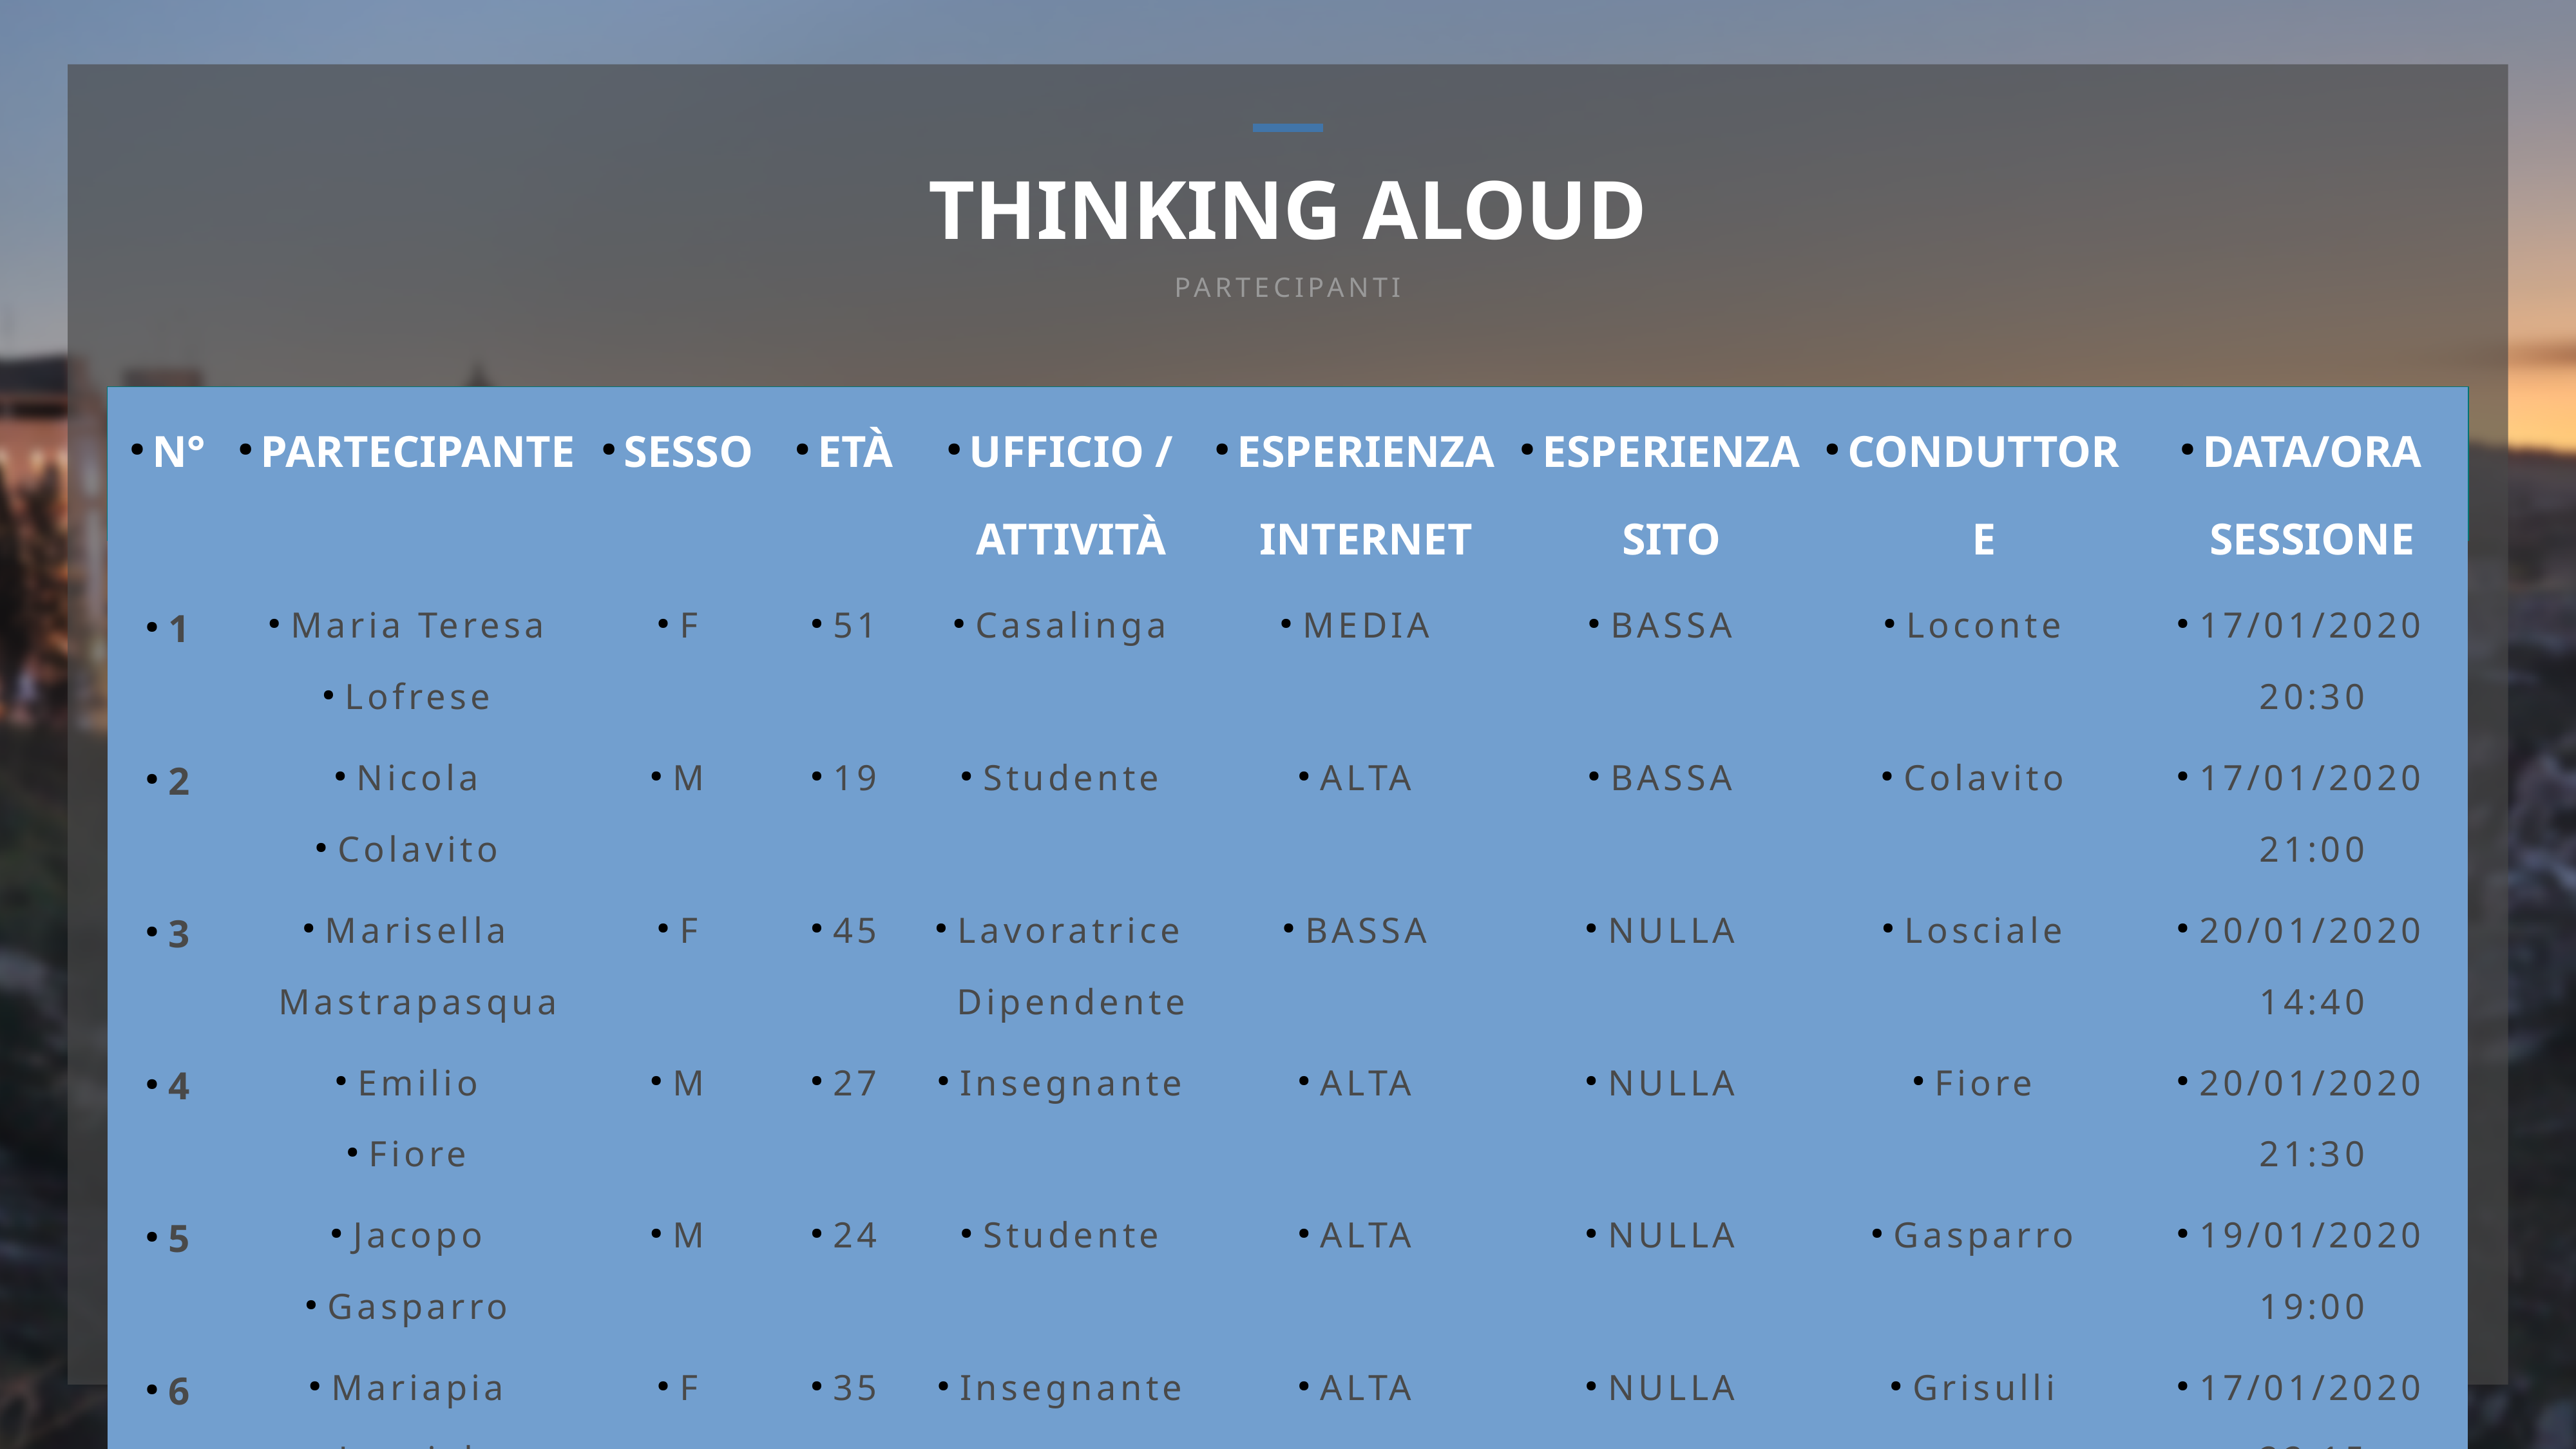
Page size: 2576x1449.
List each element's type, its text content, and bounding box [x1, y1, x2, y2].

table_cell Fiore [1811, 1030, 2133, 1182]
table_cell ALTA [1201, 724, 1509, 877]
table_cell NULLA [1509, 1030, 1811, 1182]
table_header CONDUTTORE [1811, 387, 2133, 572]
table_cell F [586, 1334, 769, 1449]
table_cell M [586, 1030, 769, 1182]
table_cell 35 [769, 1334, 919, 1449]
table_header UFFICIO / ATTIVITÀ [919, 387, 1201, 572]
table_cell M [586, 1182, 769, 1334]
table_cell 2 [108, 724, 227, 877]
table_cell Grisulli [1811, 1334, 2133, 1449]
table_cell Gasparro [1811, 1182, 2133, 1334]
table_cell 3 [108, 877, 227, 1030]
table_cell 17/01/2020 20:30 [2133, 572, 2468, 724]
table_cell Loconte [1811, 572, 2133, 724]
table_cell Studente [919, 724, 1201, 877]
table_cell Lavoratrice Dipendente [919, 877, 1201, 1030]
table_cell F [586, 572, 769, 724]
table_cell 17/01/2020 22:15 [2133, 1334, 2468, 1449]
table_cell 5 [108, 1182, 227, 1334]
table_header PARTECIPANTE [227, 387, 586, 572]
table_cell Maria Teresa Lofrese [227, 572, 586, 724]
table_cell ALTA [1201, 1182, 1509, 1334]
picture [0, 0, 2576, 1449]
table_cell 51 [769, 572, 919, 724]
table_cell 20/01/2020 14:40 [2133, 877, 2468, 1030]
table_cell Colavito [1811, 724, 2133, 877]
table_cell BASSA [1509, 572, 1811, 724]
table_cell M [586, 724, 769, 877]
table_header ESPERIENZA INTERNET [1201, 387, 1509, 572]
table_cell 24 [769, 1182, 919, 1334]
table_header N° [108, 387, 227, 572]
table_cell F [586, 877, 769, 1030]
text_box [68, 64, 2508, 1385]
table_cell Studente [919, 1182, 1201, 1334]
table_cell NULLA [1509, 877, 1811, 1030]
table_cell 19 [769, 724, 919, 877]
table_cell ALTA [1201, 1030, 1509, 1182]
table_header DATA/ORA SESSIONE [2133, 387, 2468, 572]
table_cell Marisella Mastrapasqua [227, 877, 586, 1030]
table_cell 20/01/2020 21:30 [2133, 1030, 2468, 1182]
table_cell Insegnante [919, 1030, 1201, 1182]
table_cell 45 [769, 877, 919, 1030]
table_cell ALTA [1201, 1334, 1509, 1449]
table_cell NULLA [1509, 1182, 1811, 1334]
table_cell Insegnante [919, 1334, 1201, 1449]
text_box THINKING ALOUD [790, 153, 1786, 261]
table_header SESSO [586, 387, 769, 572]
table_cell 19/01/2020 19:00 [2133, 1182, 2468, 1334]
table_cell MEDIA [1201, 572, 1509, 724]
table_cell Nicola Colavito [227, 724, 586, 877]
table_cell Emilio Fiore [227, 1030, 586, 1182]
table_cell BASSA [1201, 877, 1509, 1030]
table_header ESPERIENZA SITO [1509, 387, 1811, 572]
table_cell 27 [769, 1030, 919, 1182]
table_cell 6 [108, 1334, 227, 1449]
table_cell Losciale [1811, 877, 2133, 1030]
table_cell Casalinga [919, 572, 1201, 724]
table_cell 17/01/2020 21:00 [2133, 724, 2468, 877]
text_box PARTECIPANTI [1157, 265, 1419, 308]
table_cell NULLA [1509, 1334, 1811, 1449]
table_cell 4 [108, 1030, 227, 1182]
table_cell BASSA [1509, 724, 1811, 877]
table_cell Jacopo Gasparro [227, 1182, 586, 1334]
table_header ETÀ [769, 387, 919, 572]
table_cell Mariapia Losciale [227, 1334, 586, 1449]
table_cell 1 [108, 572, 227, 724]
